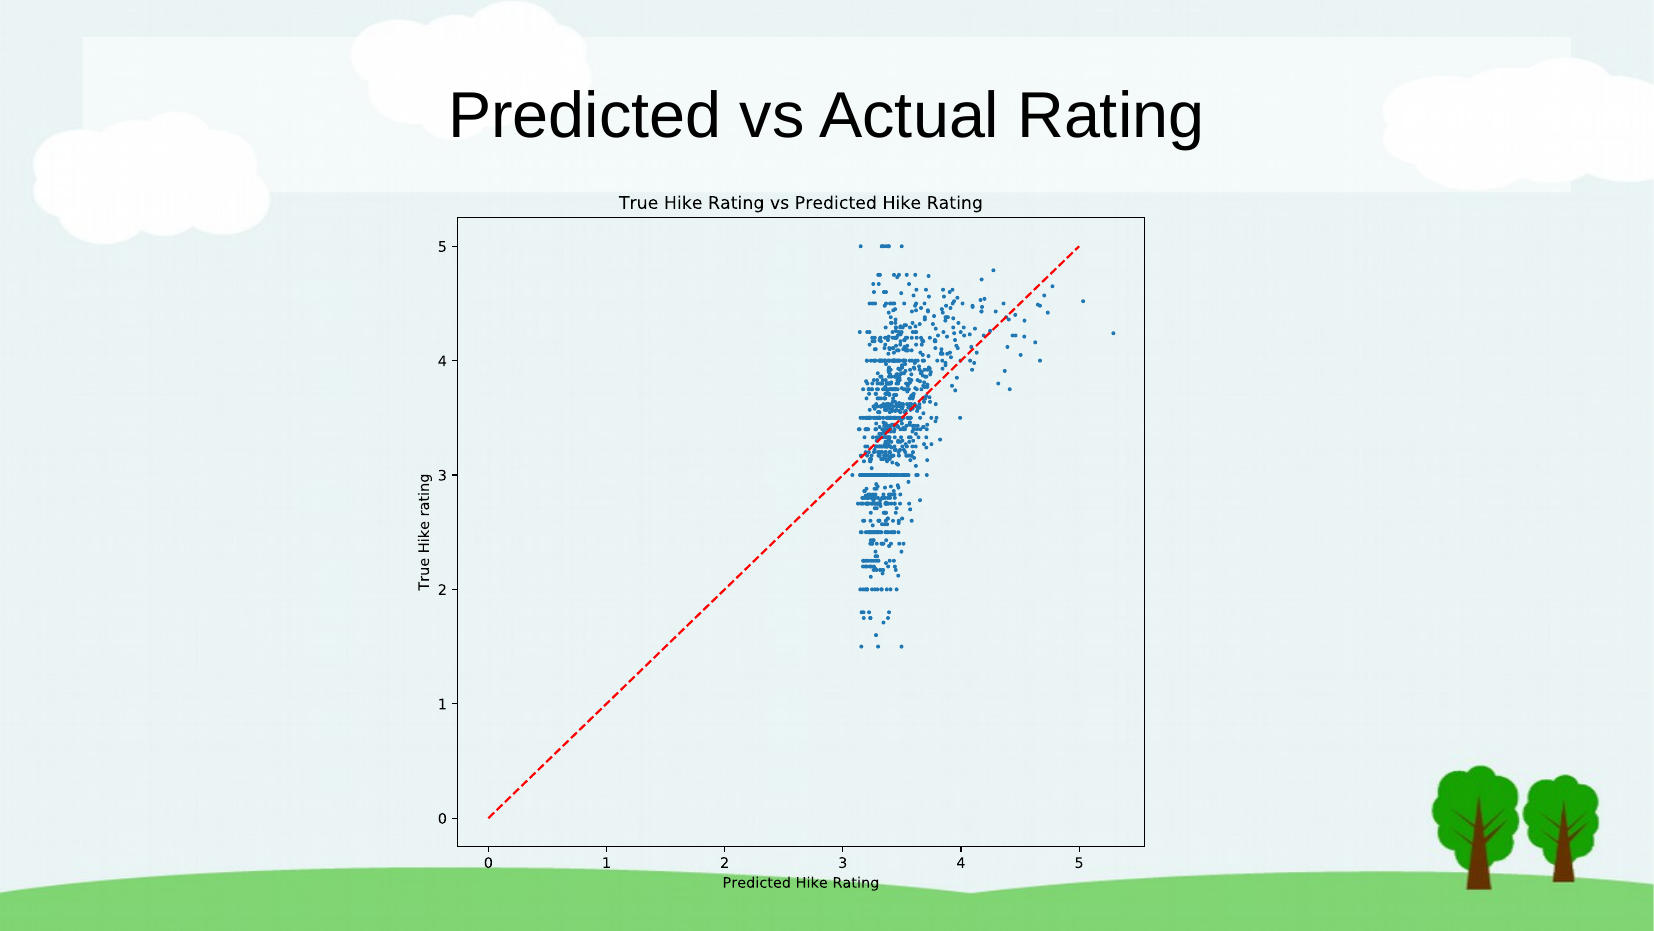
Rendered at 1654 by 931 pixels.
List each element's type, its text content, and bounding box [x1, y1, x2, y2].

picture [0, 0, 1654, 931]
title Predicted vs Actual Rating [82, 37, 1571, 193]
